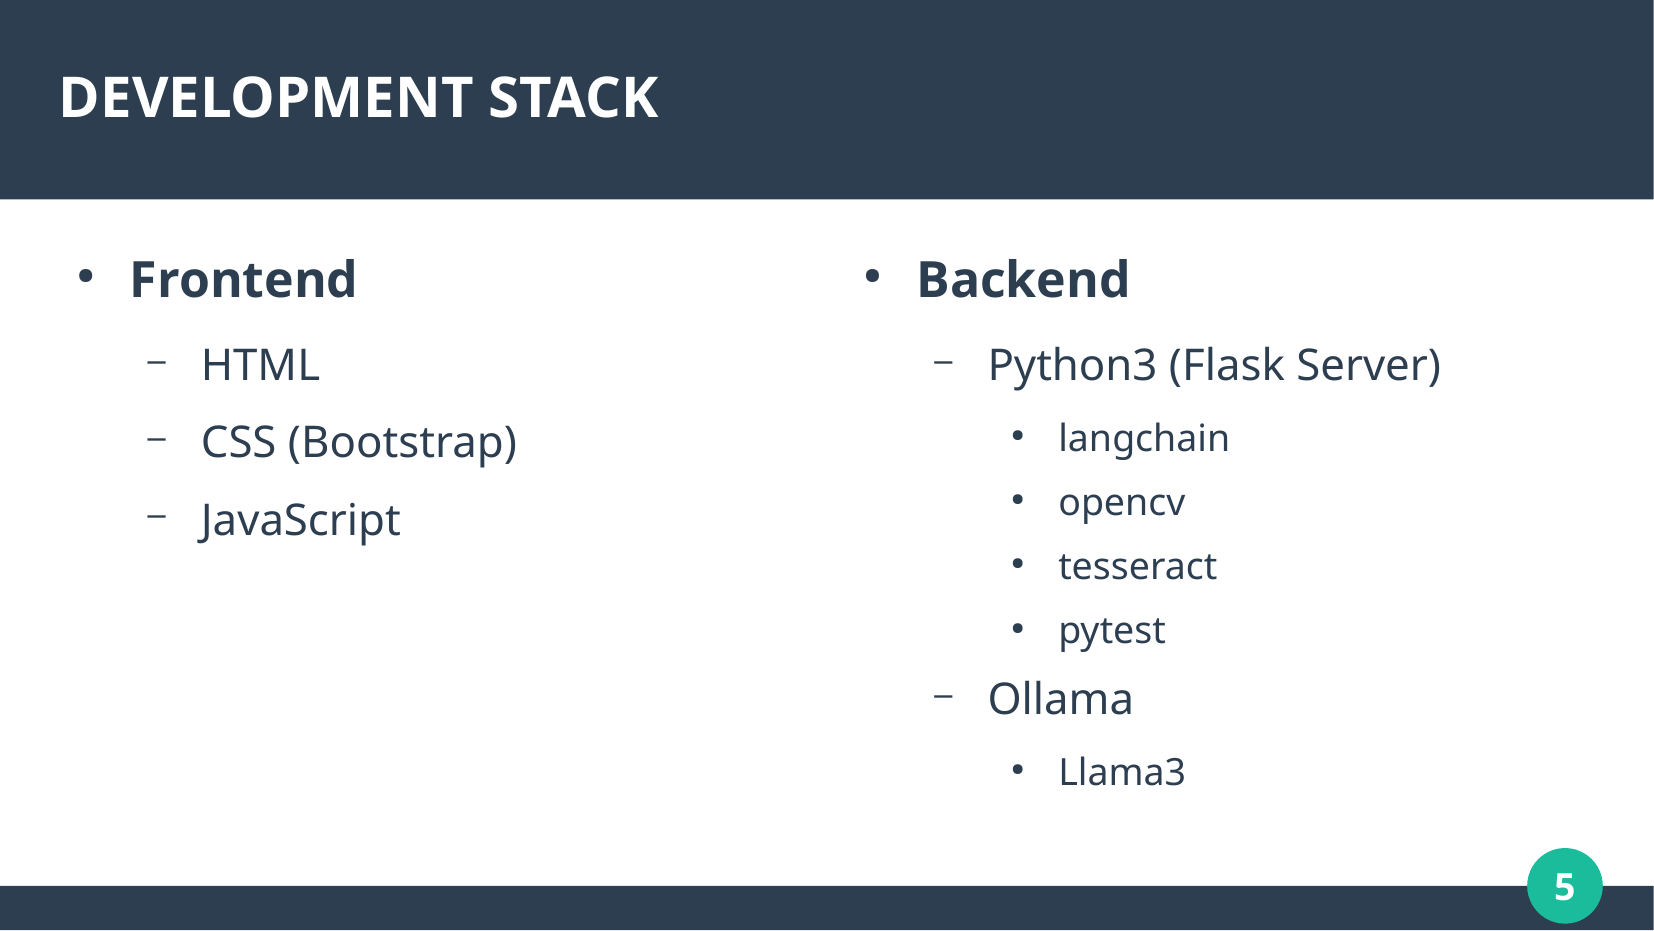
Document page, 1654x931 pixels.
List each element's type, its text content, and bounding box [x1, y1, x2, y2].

list Backend Python3 (Flask Server) langchain opencv tesseract pytest Ollama Llama3 [845, 243, 1596, 864]
title DEVELOPMENT STACK [59, 37, 1595, 155]
list Frontend HTML CSS (Bootstrap) JavaScript [59, 243, 809, 864]
